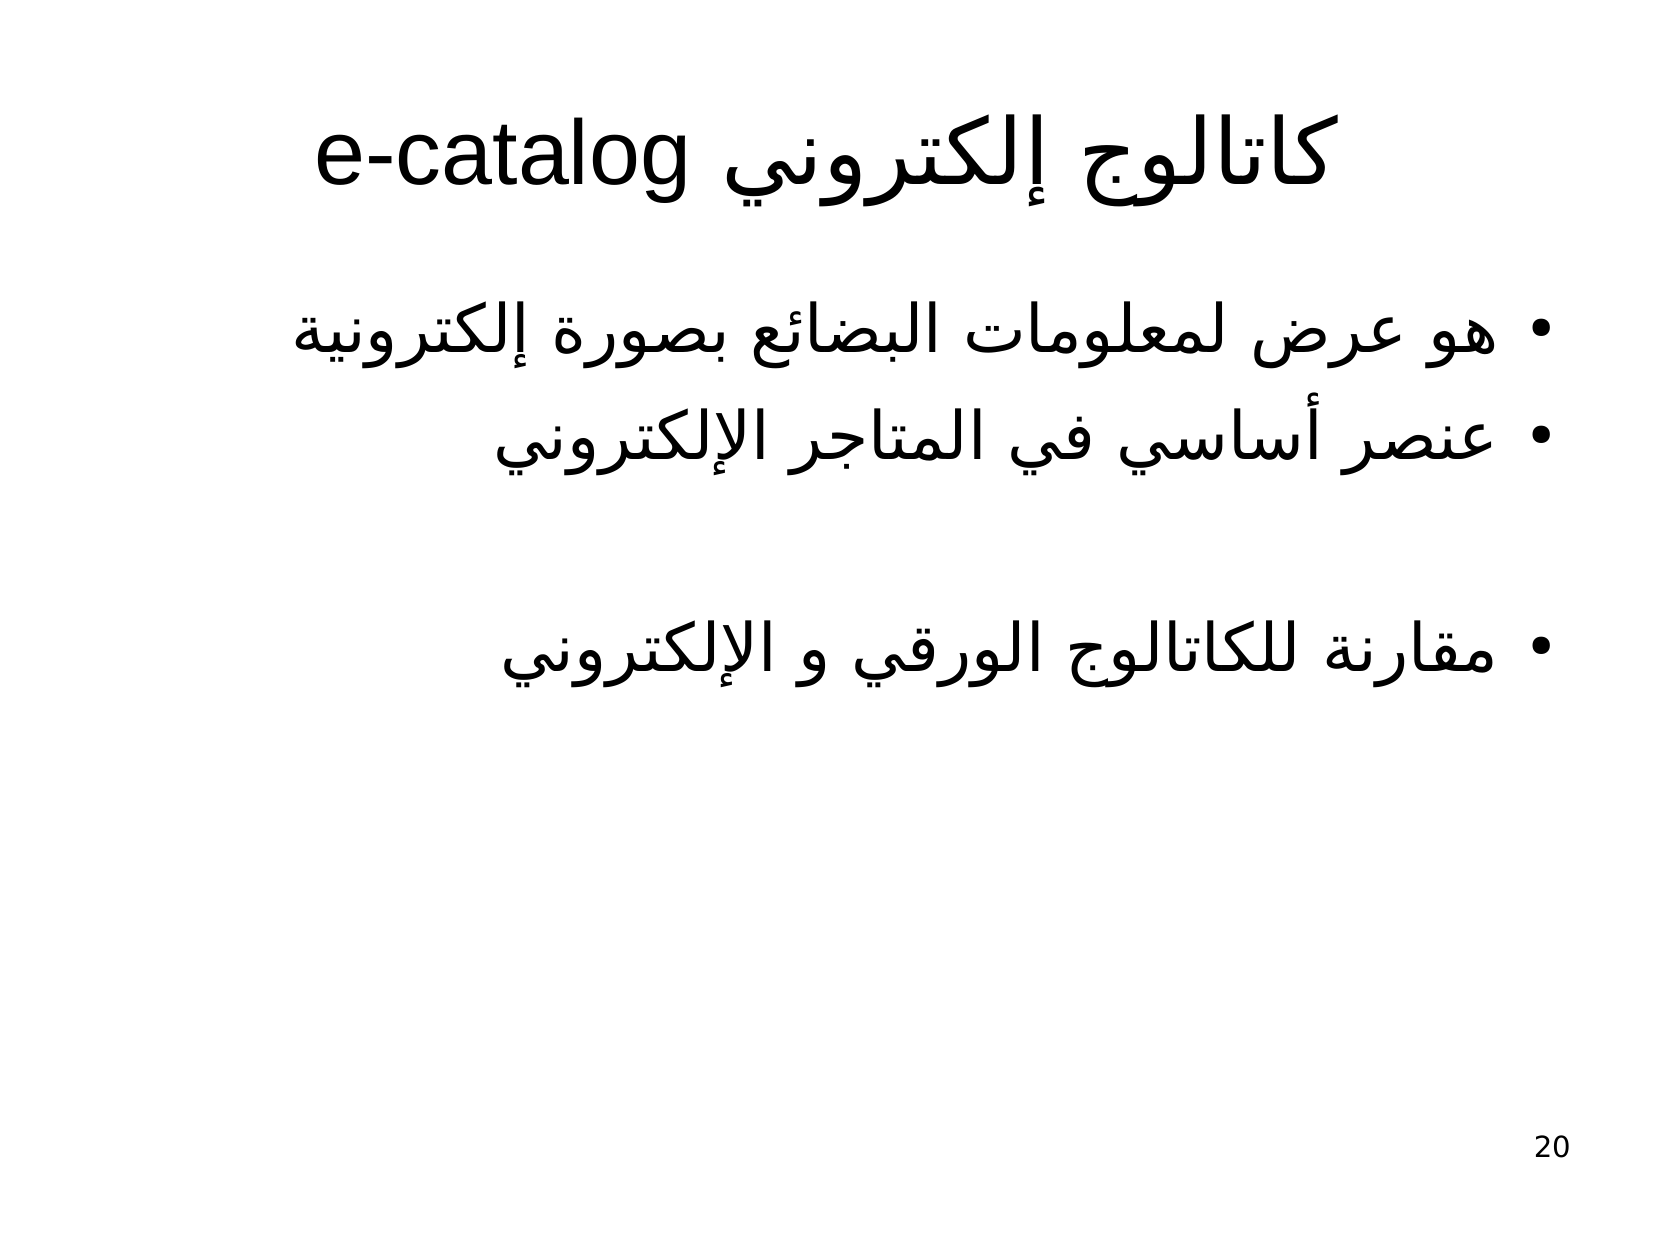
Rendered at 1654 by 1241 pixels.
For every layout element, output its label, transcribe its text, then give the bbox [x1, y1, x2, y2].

list هو عرض لمعلومات البضائع بصورة إلكترونية عنصر أساسي في المتاجر الإلكتروني مقارنة للكاتالوج الورقي و الإلكتروني [82, 290, 1571, 1010]
title كاتالوج إلكتروني e-catalog [82, 49, 1571, 257]
